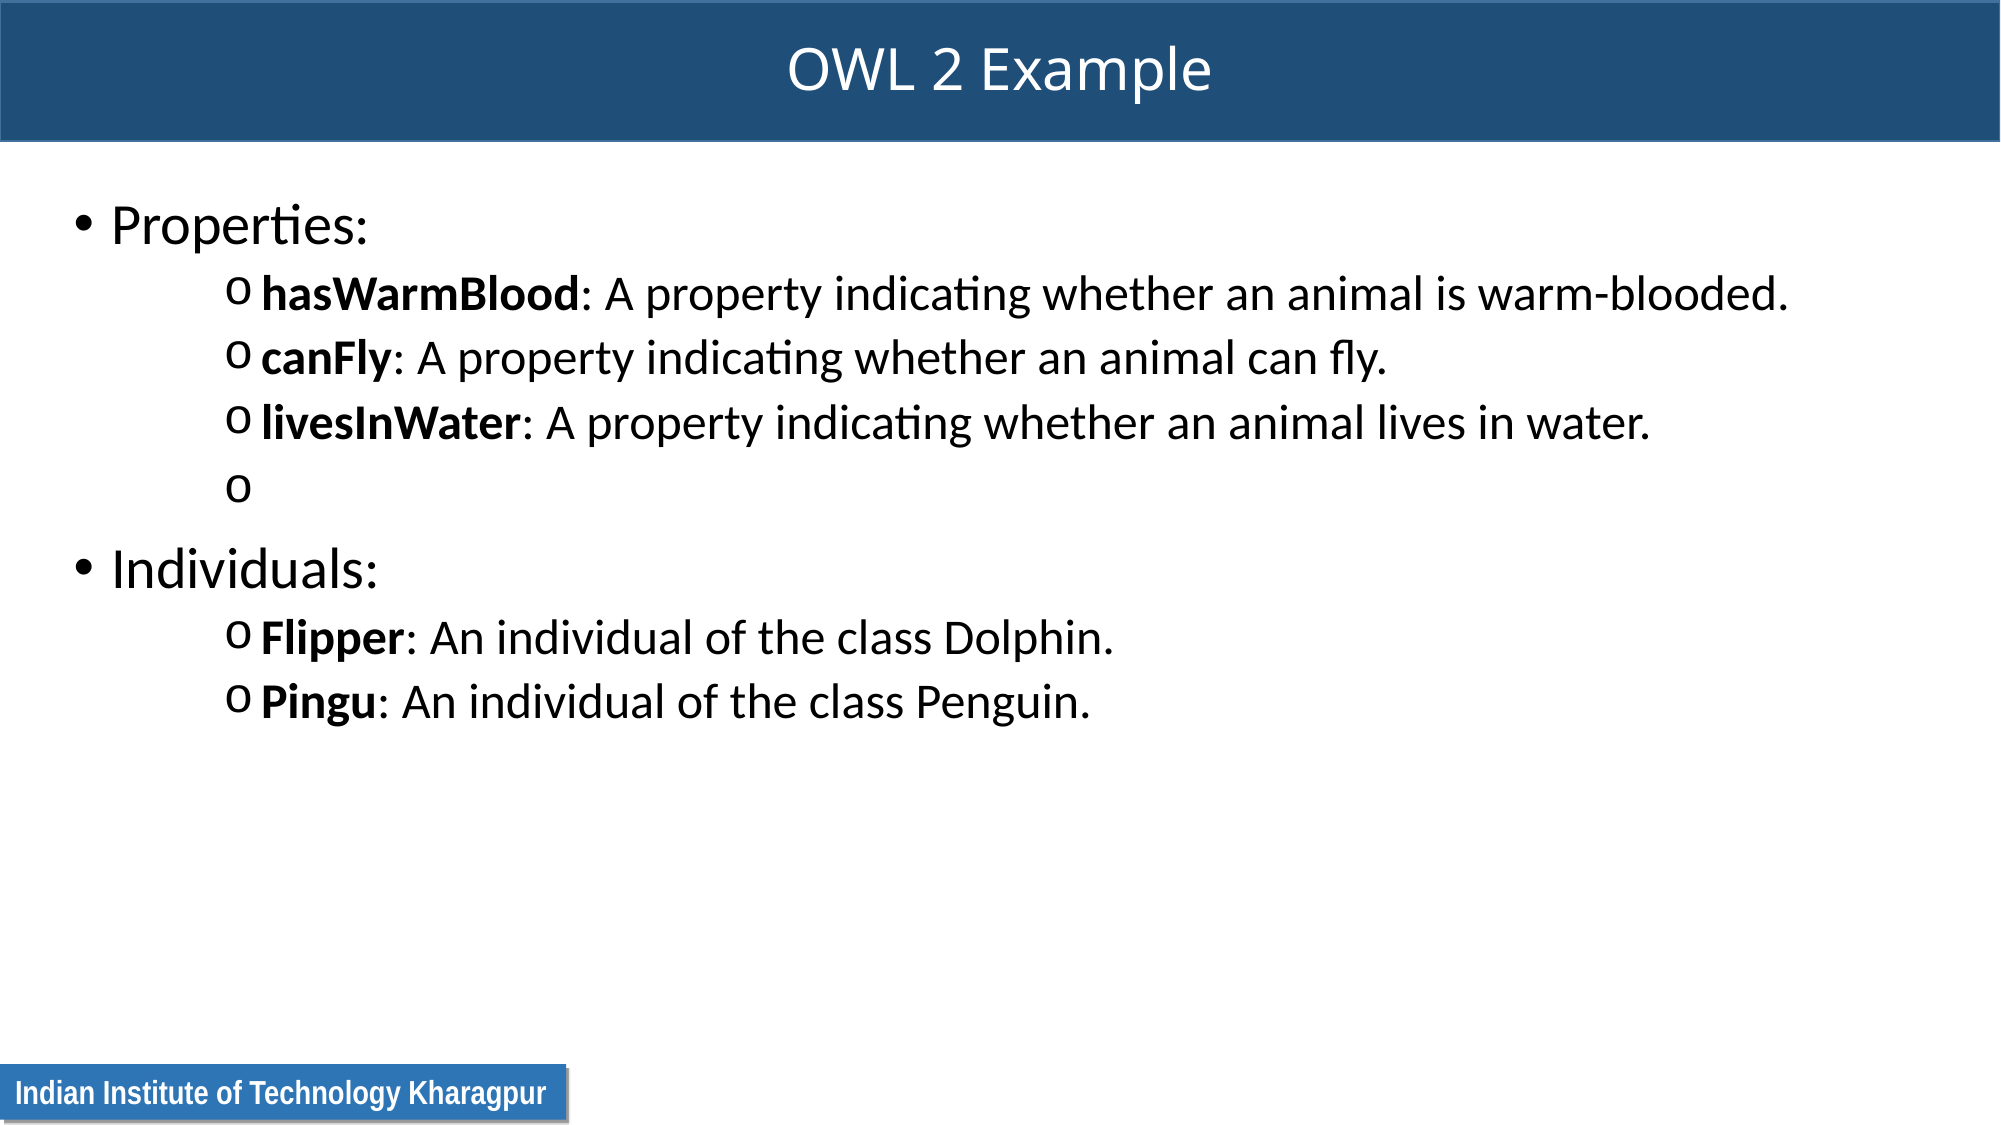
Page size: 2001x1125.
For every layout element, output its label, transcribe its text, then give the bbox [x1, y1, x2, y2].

title OWL 2 Example [0, 1, 2000, 141]
list Properties: hasWarmBlood: A property indicating whether an animal is warm-blooded. canFly: A property indicating whether an animal can fly. livesInWater: A property indicating whether an animal lives in water. Individuals: Flipper: An individual of the class Dolphin. Pingu: An individual of the class Penguin. [58, 186, 1954, 1065]
